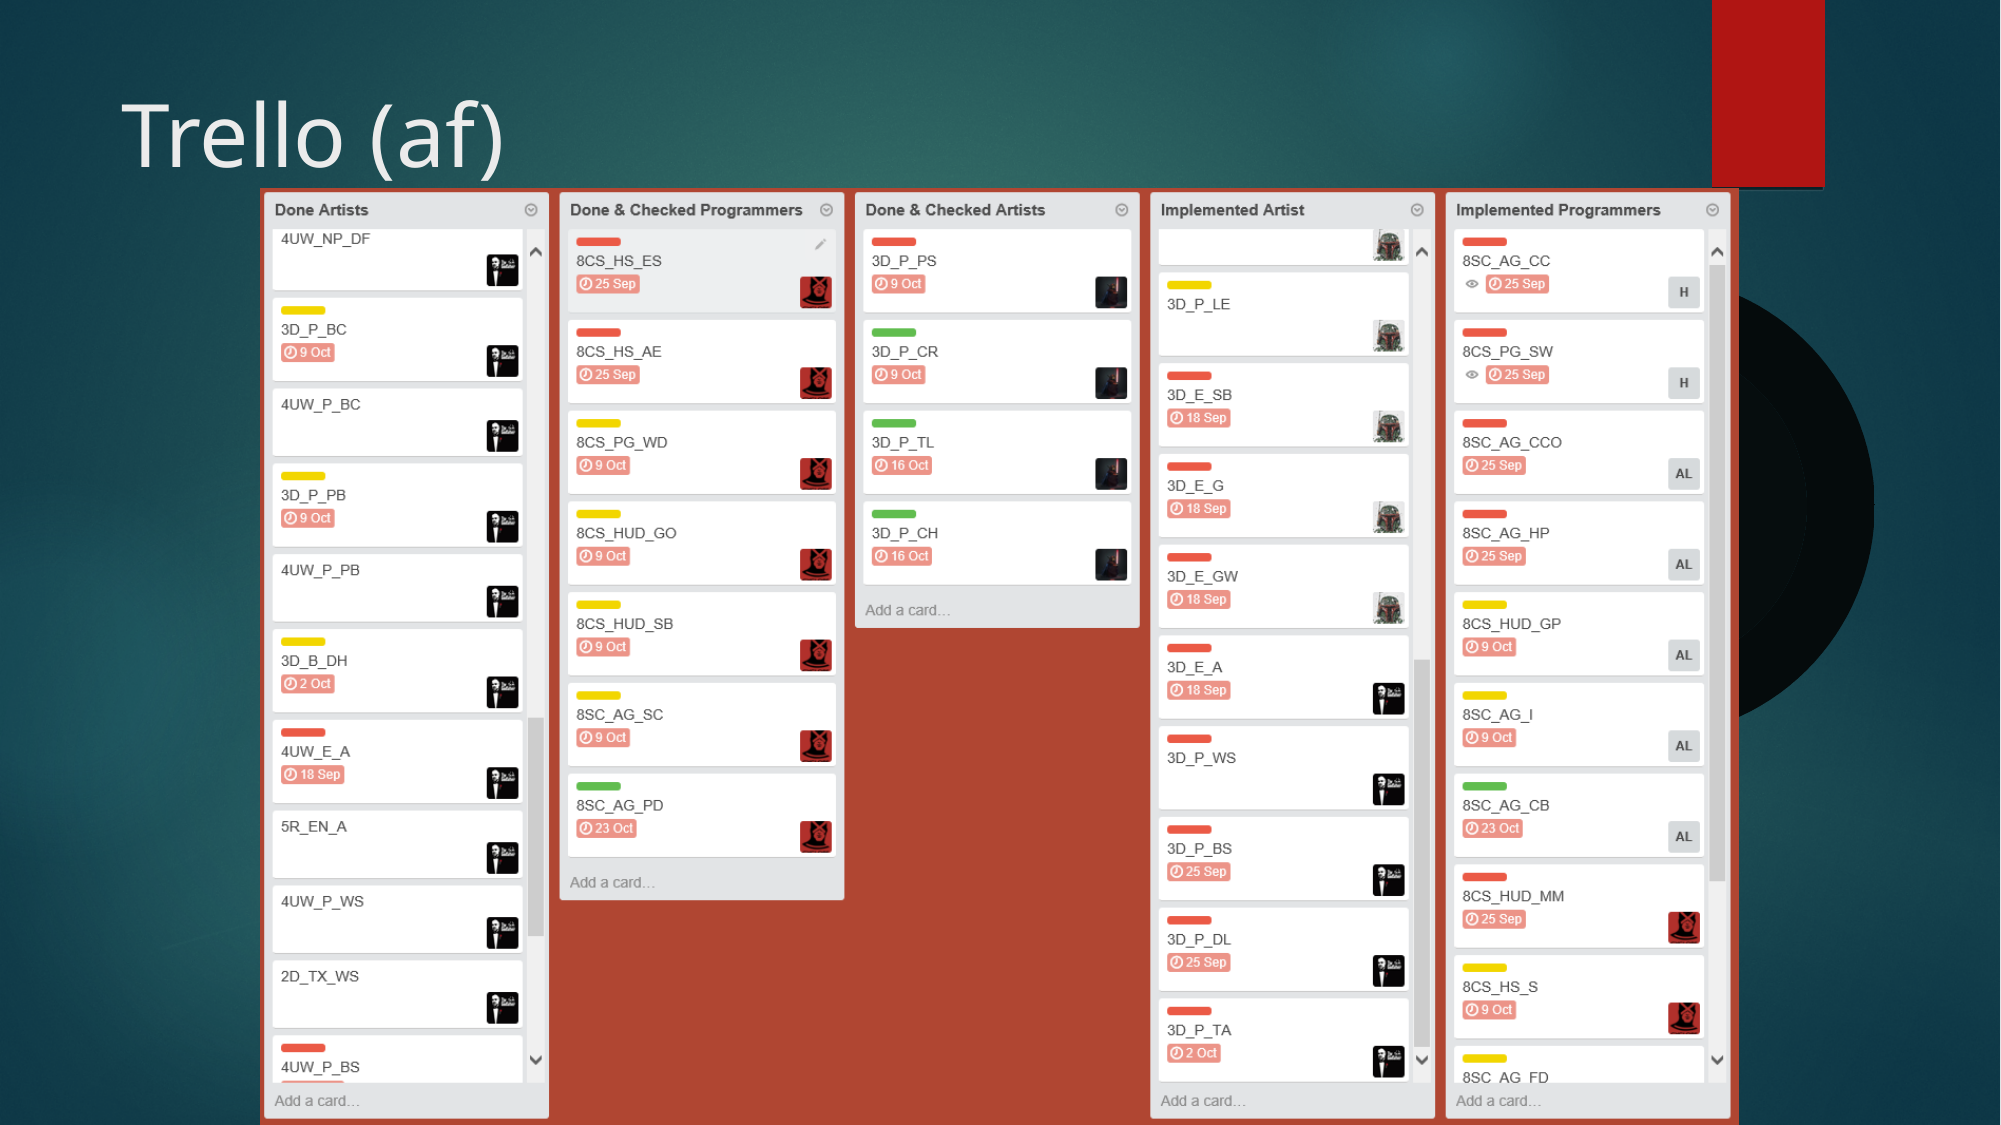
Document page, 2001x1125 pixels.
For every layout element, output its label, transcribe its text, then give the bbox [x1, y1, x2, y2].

title Trello (af) [106, 72, 1649, 303]
picture [260, 188, 1739, 1125]
